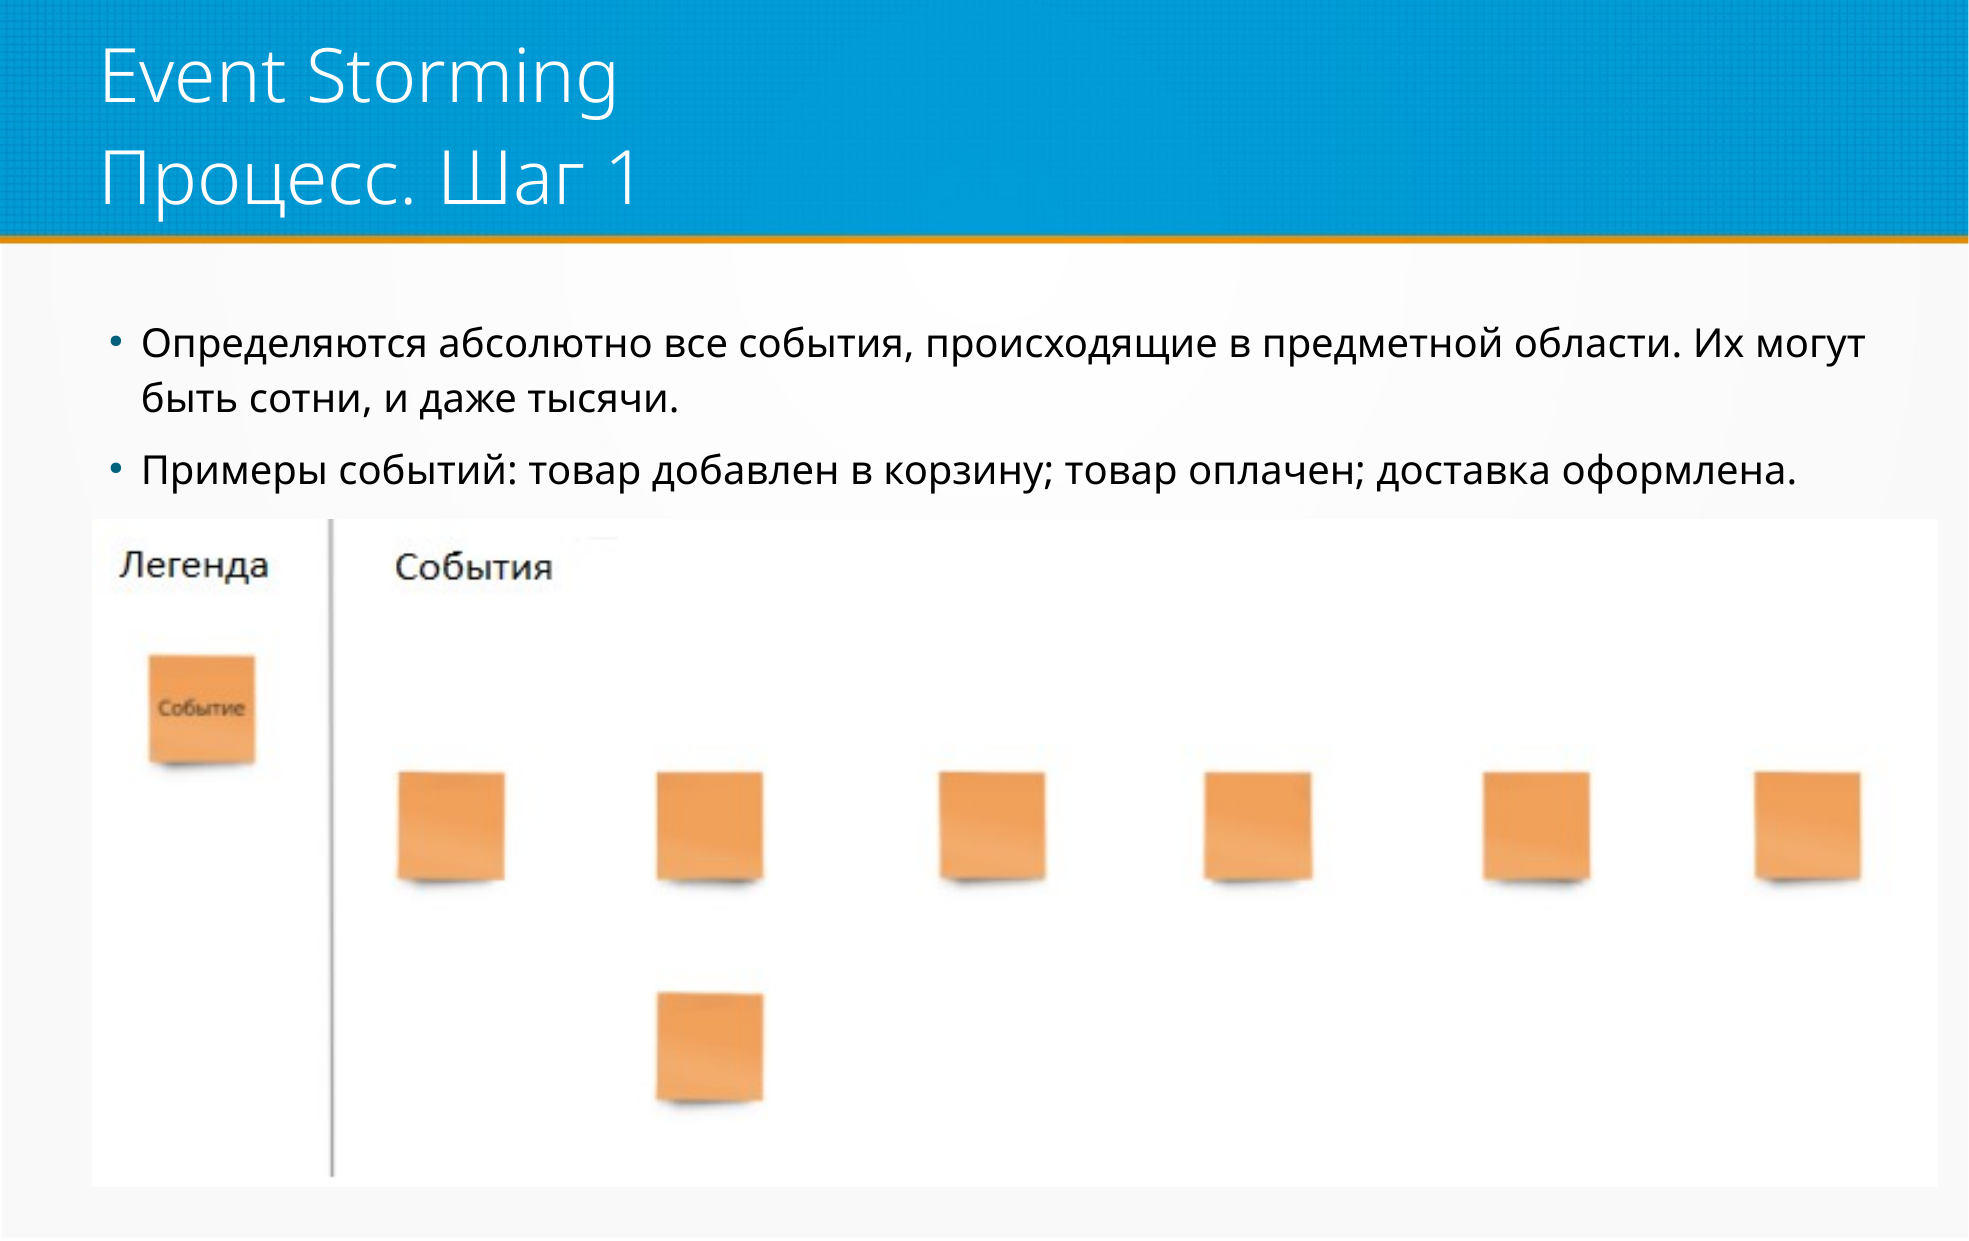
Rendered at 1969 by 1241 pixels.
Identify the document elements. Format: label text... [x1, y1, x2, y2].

list Определяются абсолютно все события, происходящие в предметной области. Их могут быть сотни, и даже тысячи. Примеры событий: товар добавлен в корзину; товар оплачен; доставка оформлена. [98, 315, 1949, 497]
picture [0, 233, 1969, 1241]
title Event Storming Процесс. Шаг 1 [98, 19, 1870, 227]
